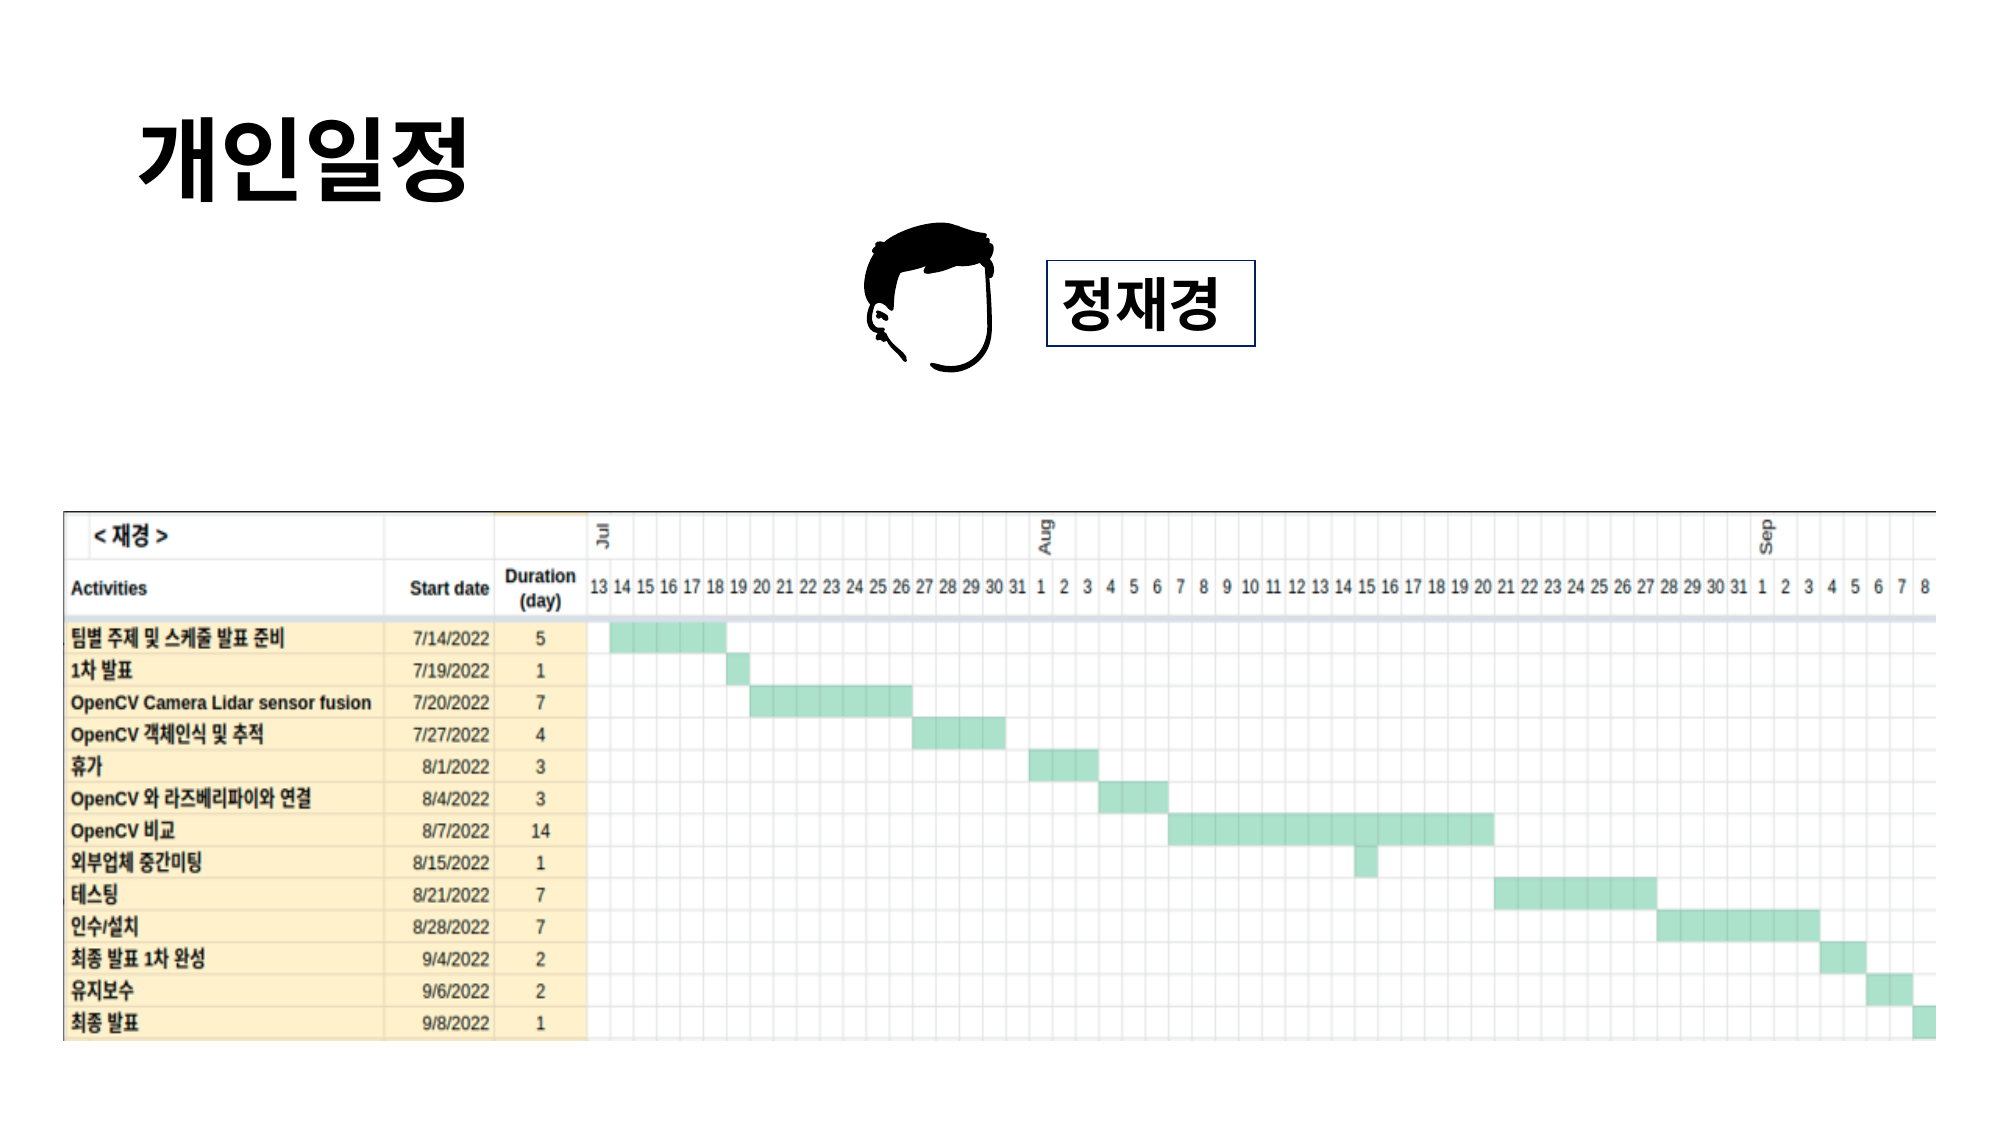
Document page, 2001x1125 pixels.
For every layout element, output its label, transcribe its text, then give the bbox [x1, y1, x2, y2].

picture [63, 511, 1936, 1041]
picture [858, 215, 1001, 378]
text_box 정재경 [1046, 260, 1256, 347]
text_box 개인일정 [121, 95, 646, 222]
